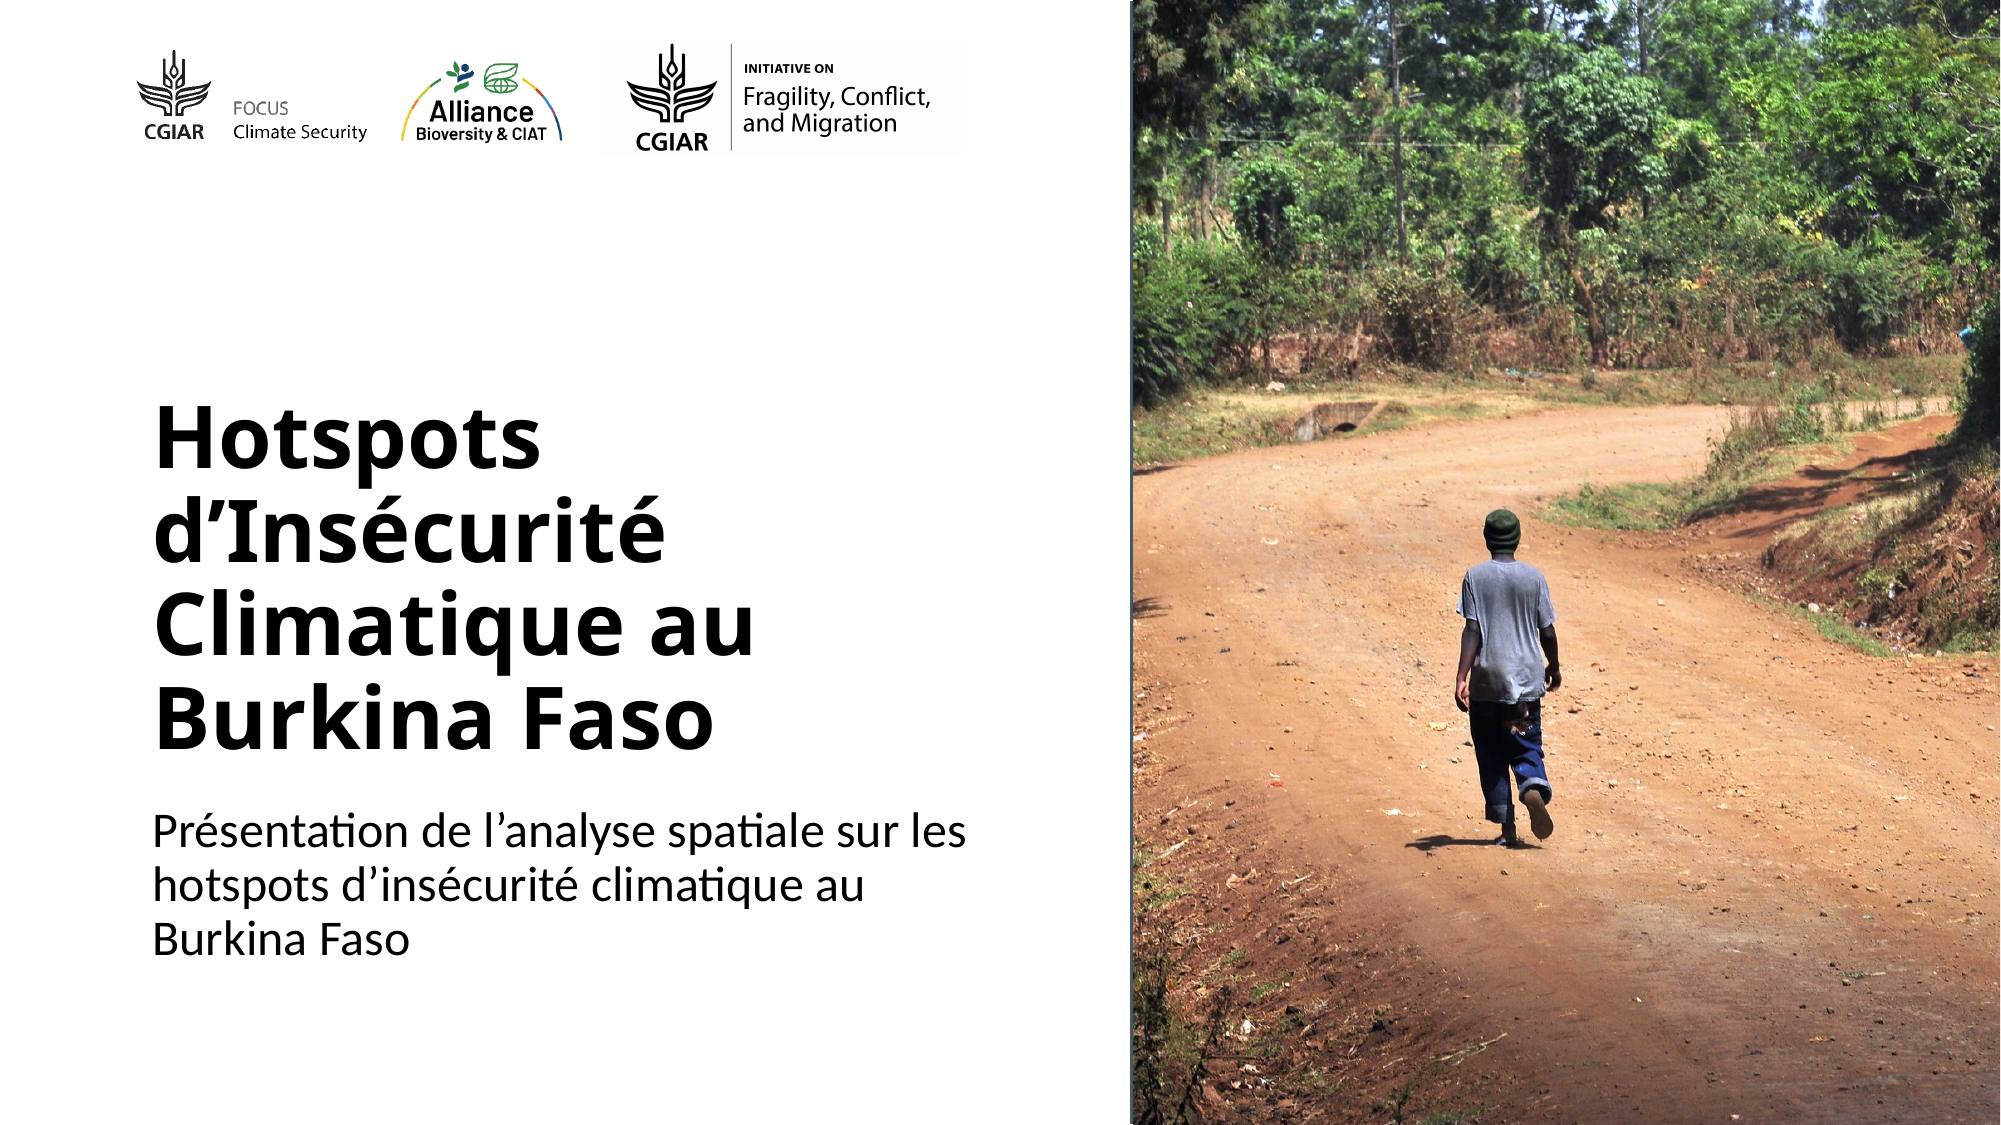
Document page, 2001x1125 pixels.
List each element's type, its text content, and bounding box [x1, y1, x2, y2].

picture [1133, 0, 2000, 1125]
title Hotspots d’Insécurité Climatique au Burkina Faso [137, 384, 1009, 776]
picture [600, 39, 967, 156]
subtitle Présentation de l’analyse spatiale sur les hotspots d’insécurité climatique au Burkina Faso [137, 797, 996, 1021]
